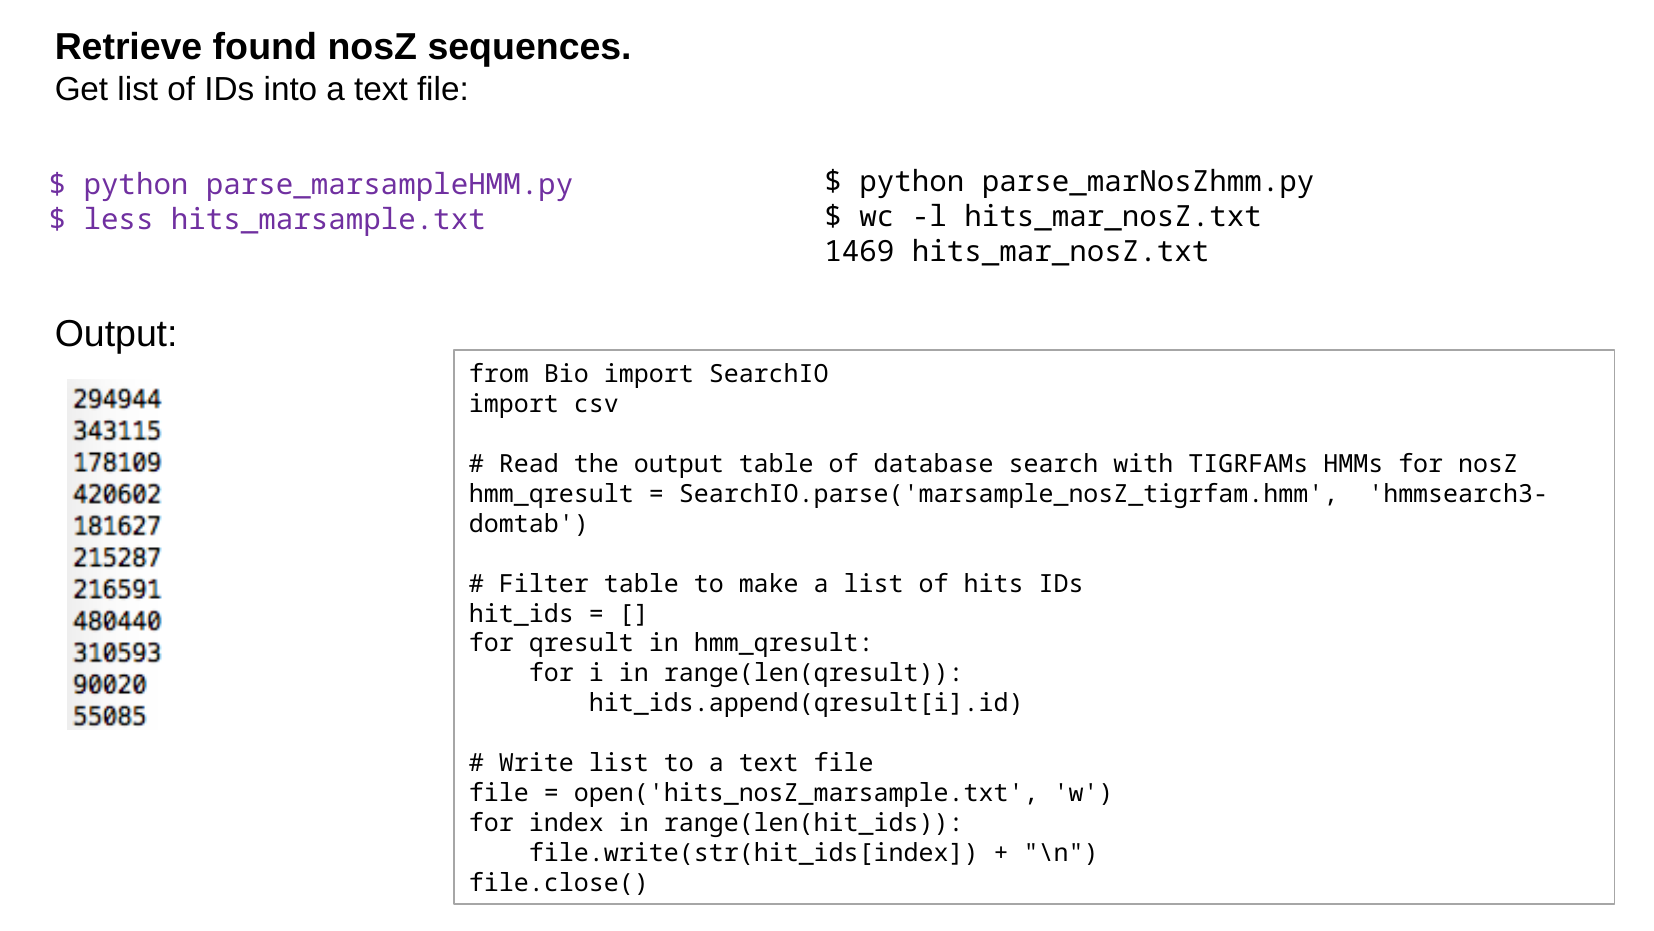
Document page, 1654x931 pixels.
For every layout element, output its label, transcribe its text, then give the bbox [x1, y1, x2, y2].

text_box from Bio import SearchIO import csv # Read the output table of database search with TIGRFAMs HMMs for nosZ hmm_qresult = SearchIO.parse('marsample_nosZ_tigrfam.hmm', 'hmmsearch3-domtab') # Filter table to make a list of hits IDs hit_ids = [] for qresult in hmm_qresult: for i in range(len(qresult)): hit_ids.append(qresult[i].id) # Write list to a text file file = open('hits_nosZ_marsample.txt', 'w') for index in range(len(hit_ids)): file.write(str(hit_ids[index]) + "\n") file.close() [453, 350, 1615, 881]
text_box Retrieve found nosZ sequences. Get list of IDs into a text file: [39, 14, 1428, 116]
text_box $ python parse_marNosZhmm.py $ wc -l hits_mar_nosZ.txt 1469 hits_mar_nosZ.txt [809, 154, 1621, 311]
text_box Output: [39, 301, 454, 362]
picture [67, 379, 282, 730]
text_box $ python parse_marsampleHMM.py $ less hits_marsample.txt [33, 157, 743, 244]
